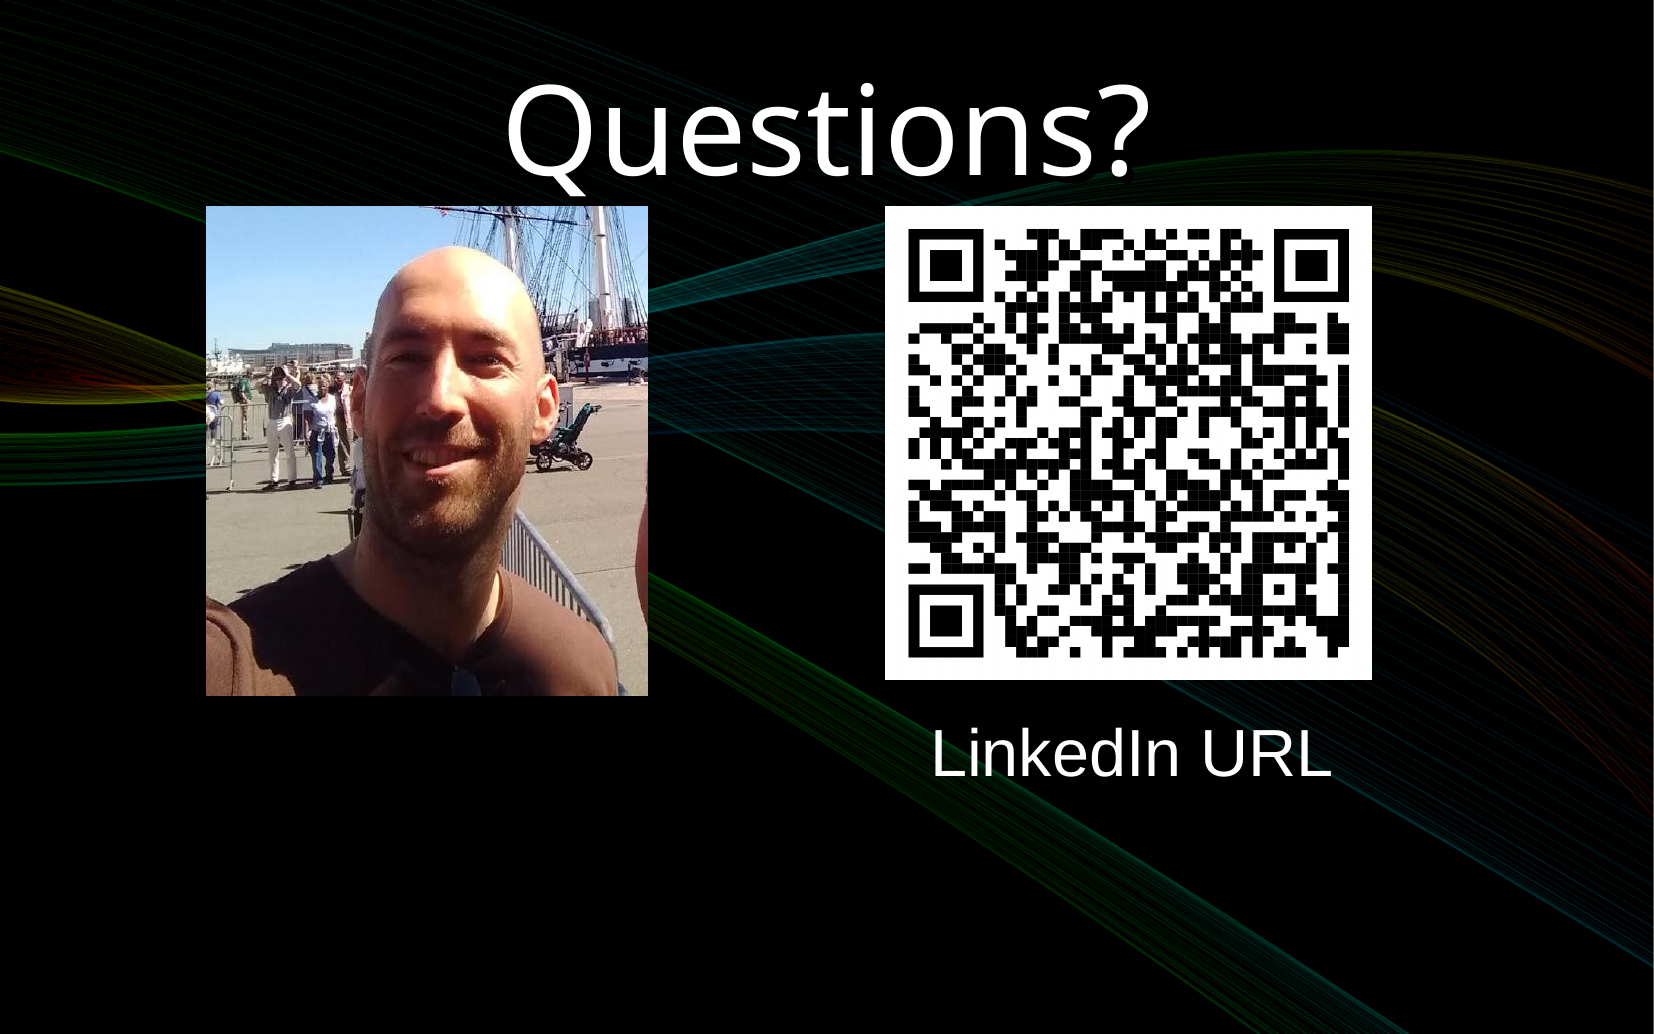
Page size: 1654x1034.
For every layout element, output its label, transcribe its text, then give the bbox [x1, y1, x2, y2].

picture [0, 0, 1654, 1034]
title Questions? [82, 41, 1571, 214]
text_box LinkedIn URL [915, 708, 1405, 844]
